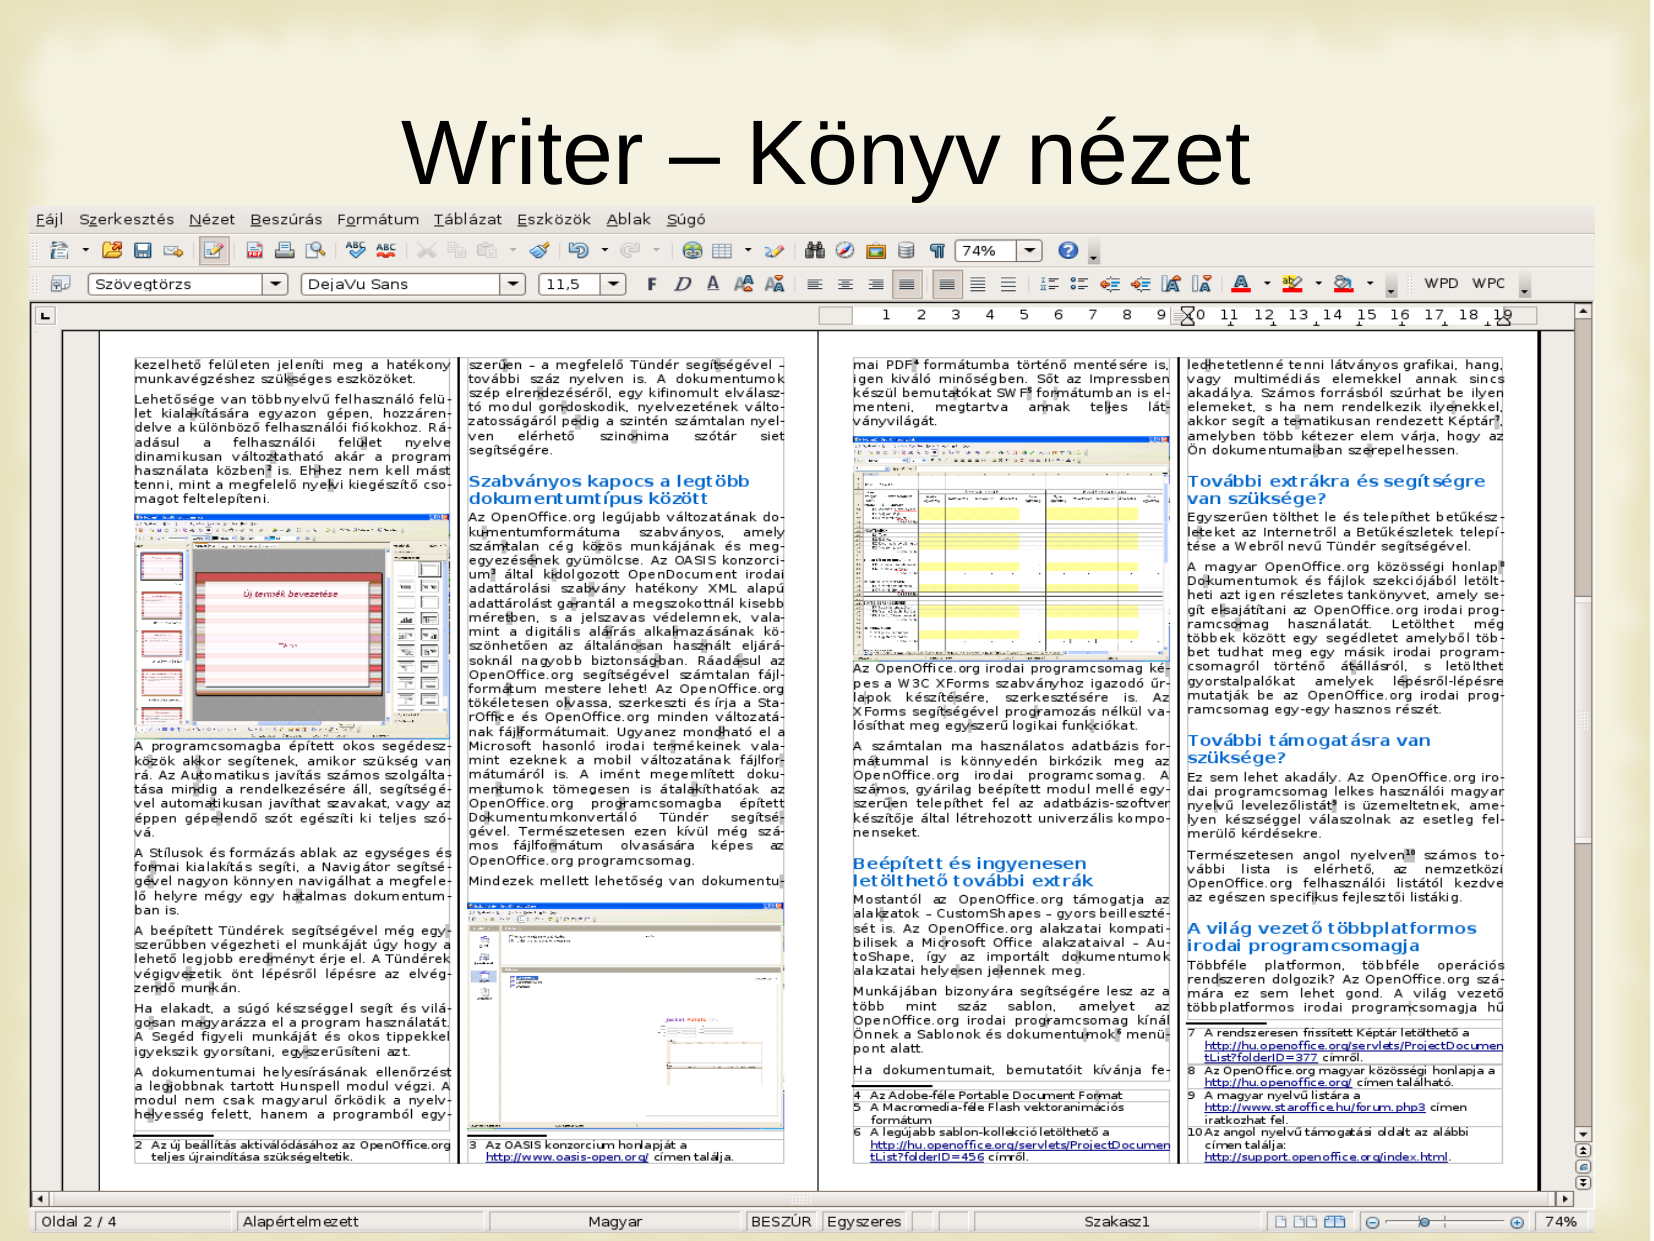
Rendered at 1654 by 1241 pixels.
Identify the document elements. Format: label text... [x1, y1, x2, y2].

title Writer – Könyv nézet [82, 56, 1571, 206]
picture [0, 0, 1651, 1241]
